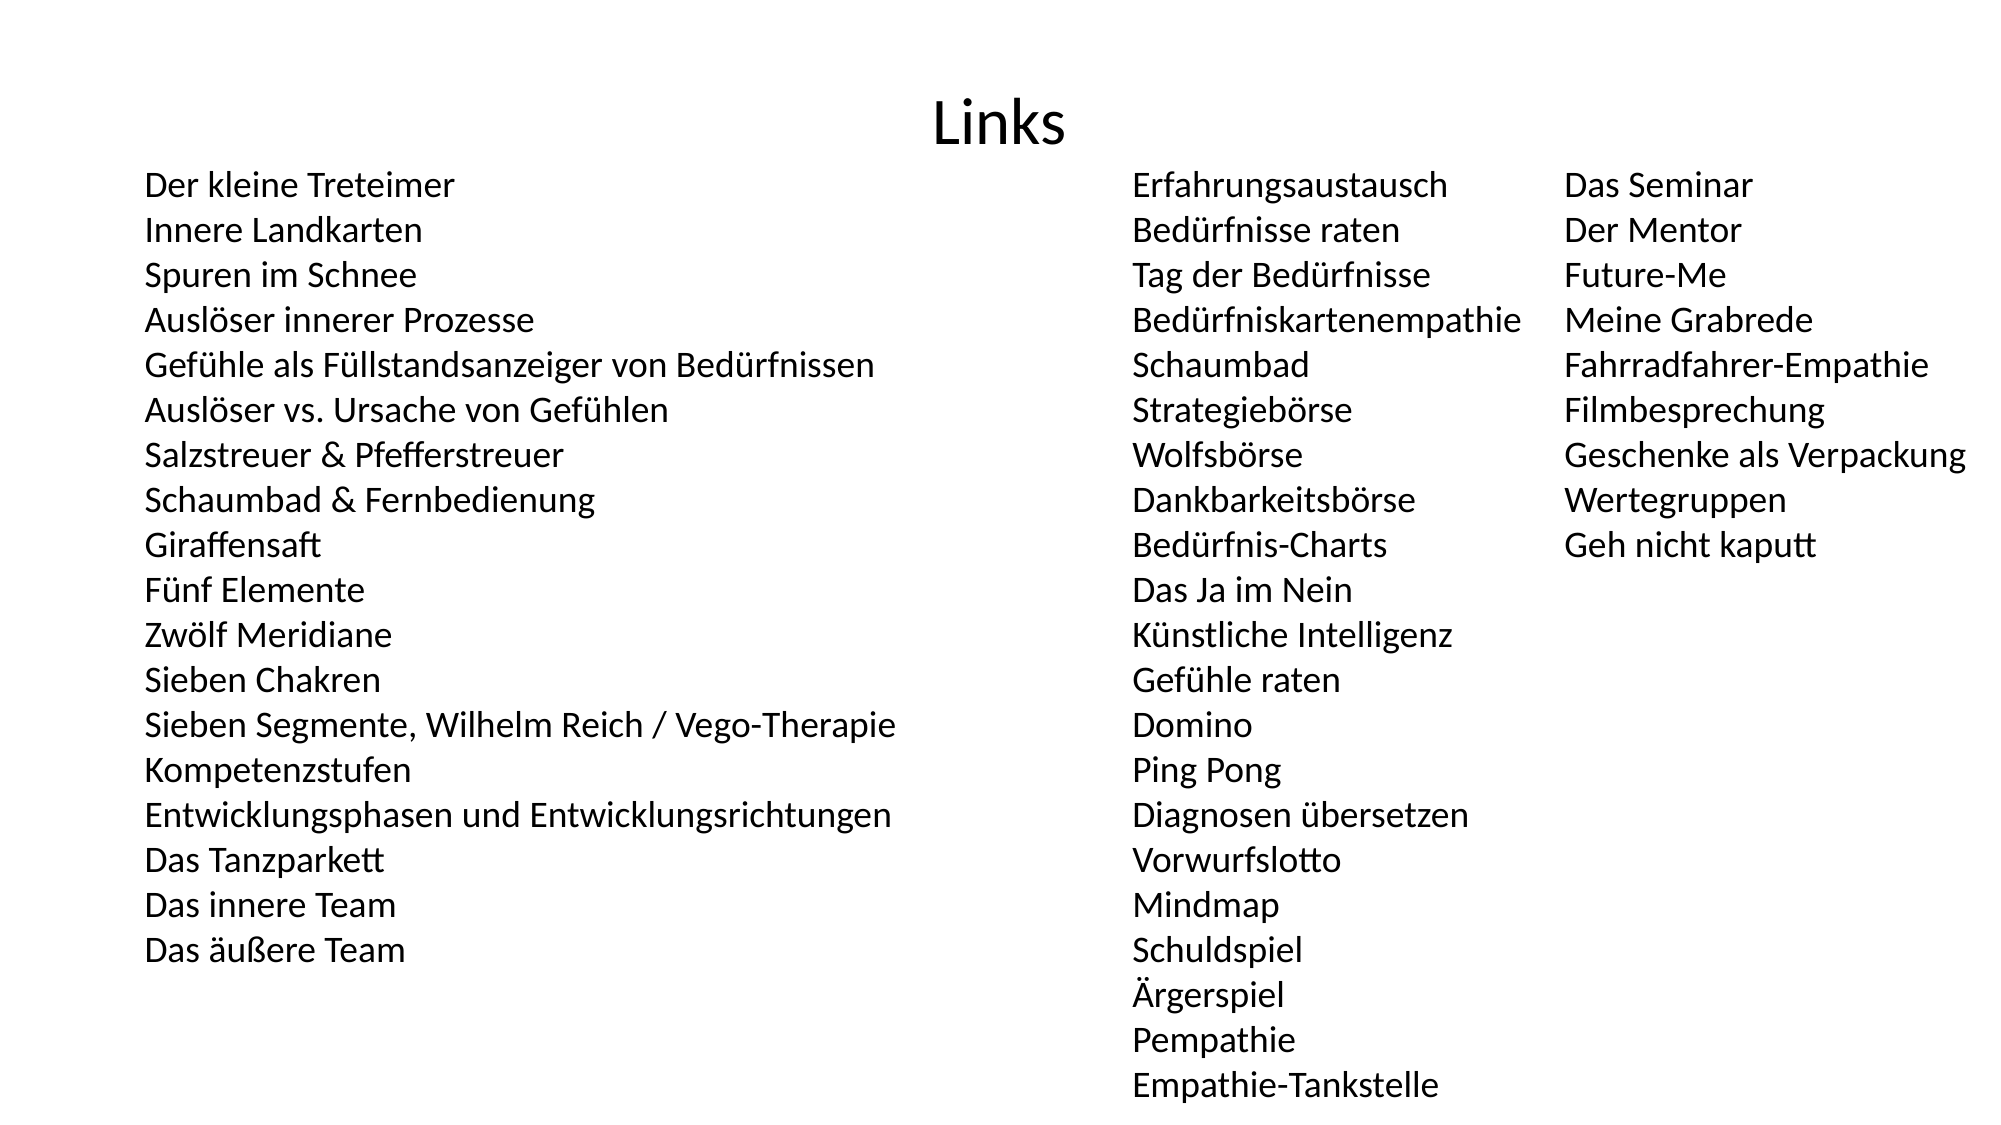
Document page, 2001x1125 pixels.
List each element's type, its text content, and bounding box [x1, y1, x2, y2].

text_box Links [917, 70, 1083, 167]
text_box Erfahrungsaustausch Bedürfnisse raten Tag der Bedürfnisse Bedürfniskartenempathie Schaumbad Strategiebörse Wolfsbörse Dankbarkeitsbörse Bedürfnis-Charts Das Ja im Nein Künstliche Intelligenz Gefühle raten Domino Ping Pong Diagnosen übersetzen Vorwurfslotto Mindmap Schuldspiel Ärgerspiel Pempathie Empathie-Tankstelle [1117, 152, 1542, 1125]
text_box Das Seminar Der Mentor Future-Me Meine Grabrede Fahrradfahrer-Empathie Filmbesprechung Geschenke als Verpackung Wertegruppen Geh nicht kaputt [1549, 152, 1987, 623]
list Der kleine Treteimer Innere Landkarten Spuren im Schnee Auslöser innerer Prozesse Gefühle als Füllstandsanzeiger von Bedürfnissen Auslöser vs. Ursache von Gefühlen Salzstreuer & Pfefferstreuer Schaumbad & Fernbedienung Giraffensaft Fünf Elemente Zwölf Meridiane Sieben Chakren Sieben Segmente, Wilhelm Reich / Vego-Therapie Kompetenzstufen Entwicklungsphasen und Entwicklungsrichtungen Das Tanzparkett Das innere Team Das äußere Team [129, 152, 1049, 1125]
